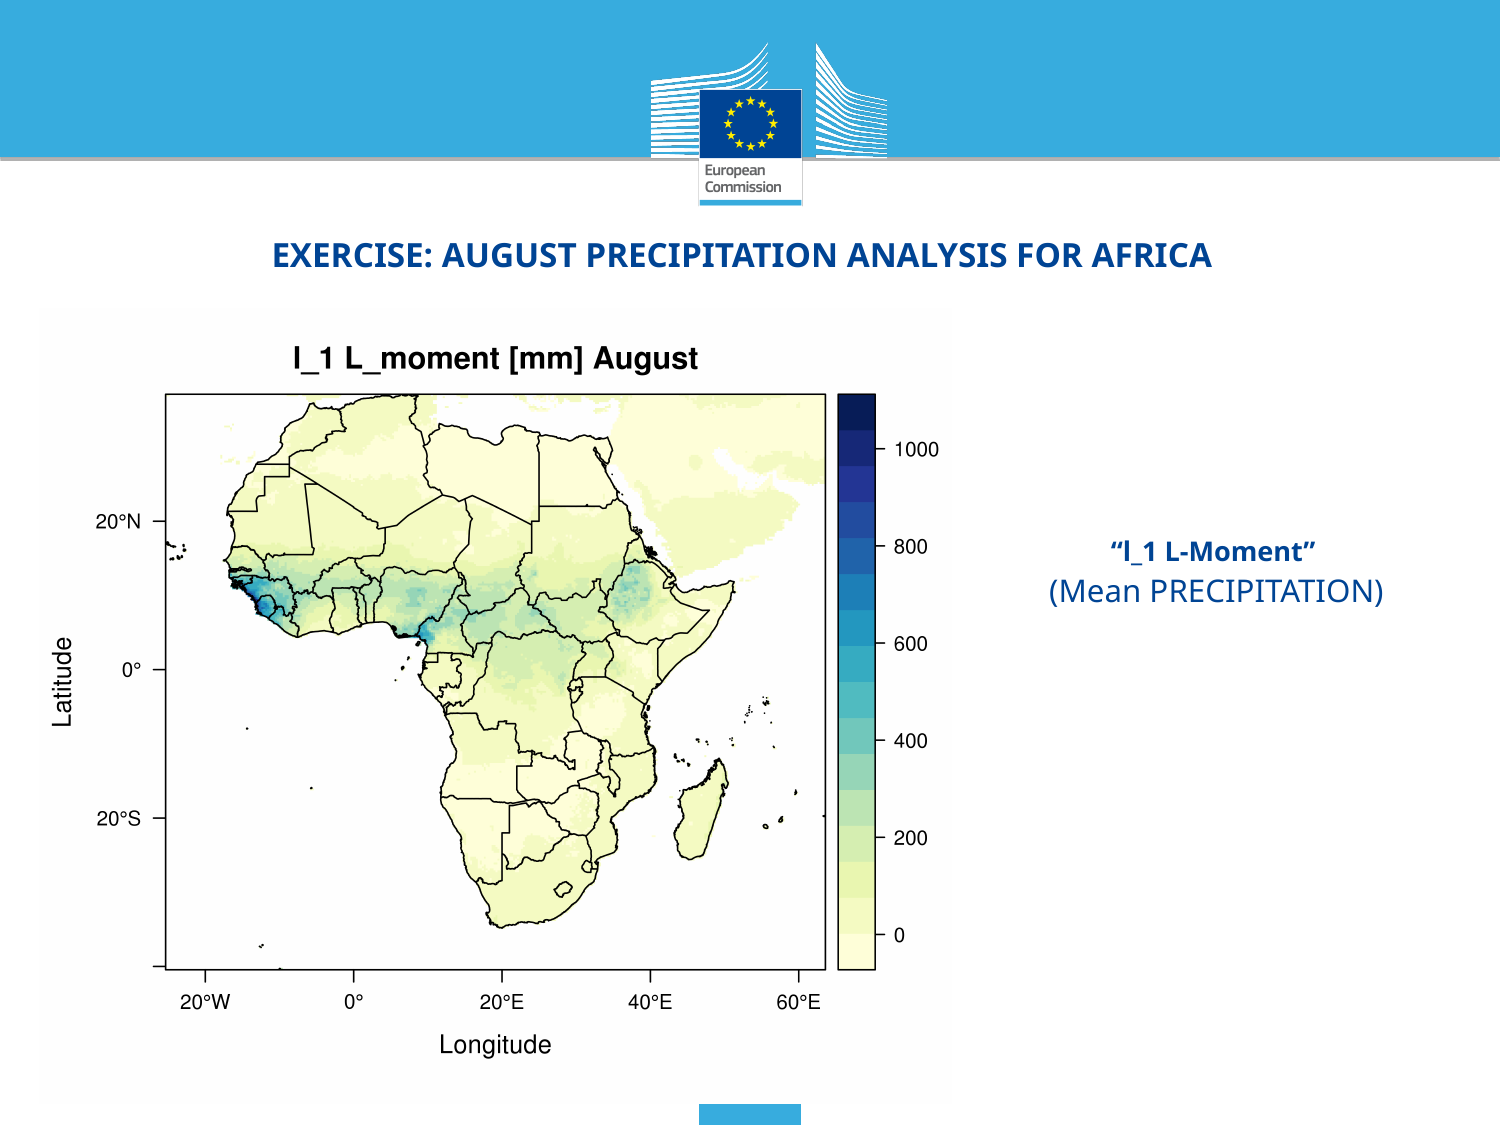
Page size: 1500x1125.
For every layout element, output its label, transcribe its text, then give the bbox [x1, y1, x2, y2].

picture [651, 42, 887, 207]
text_box “l_1 L-Moment” (Mean PRECIPITATION) [951, 525, 1447, 616]
text_box EXERCISE: AUGUST PRECIPITATION ANALYSIS FOR AFRICA [15, 224, 1471, 286]
picture [39, 308, 952, 1125]
